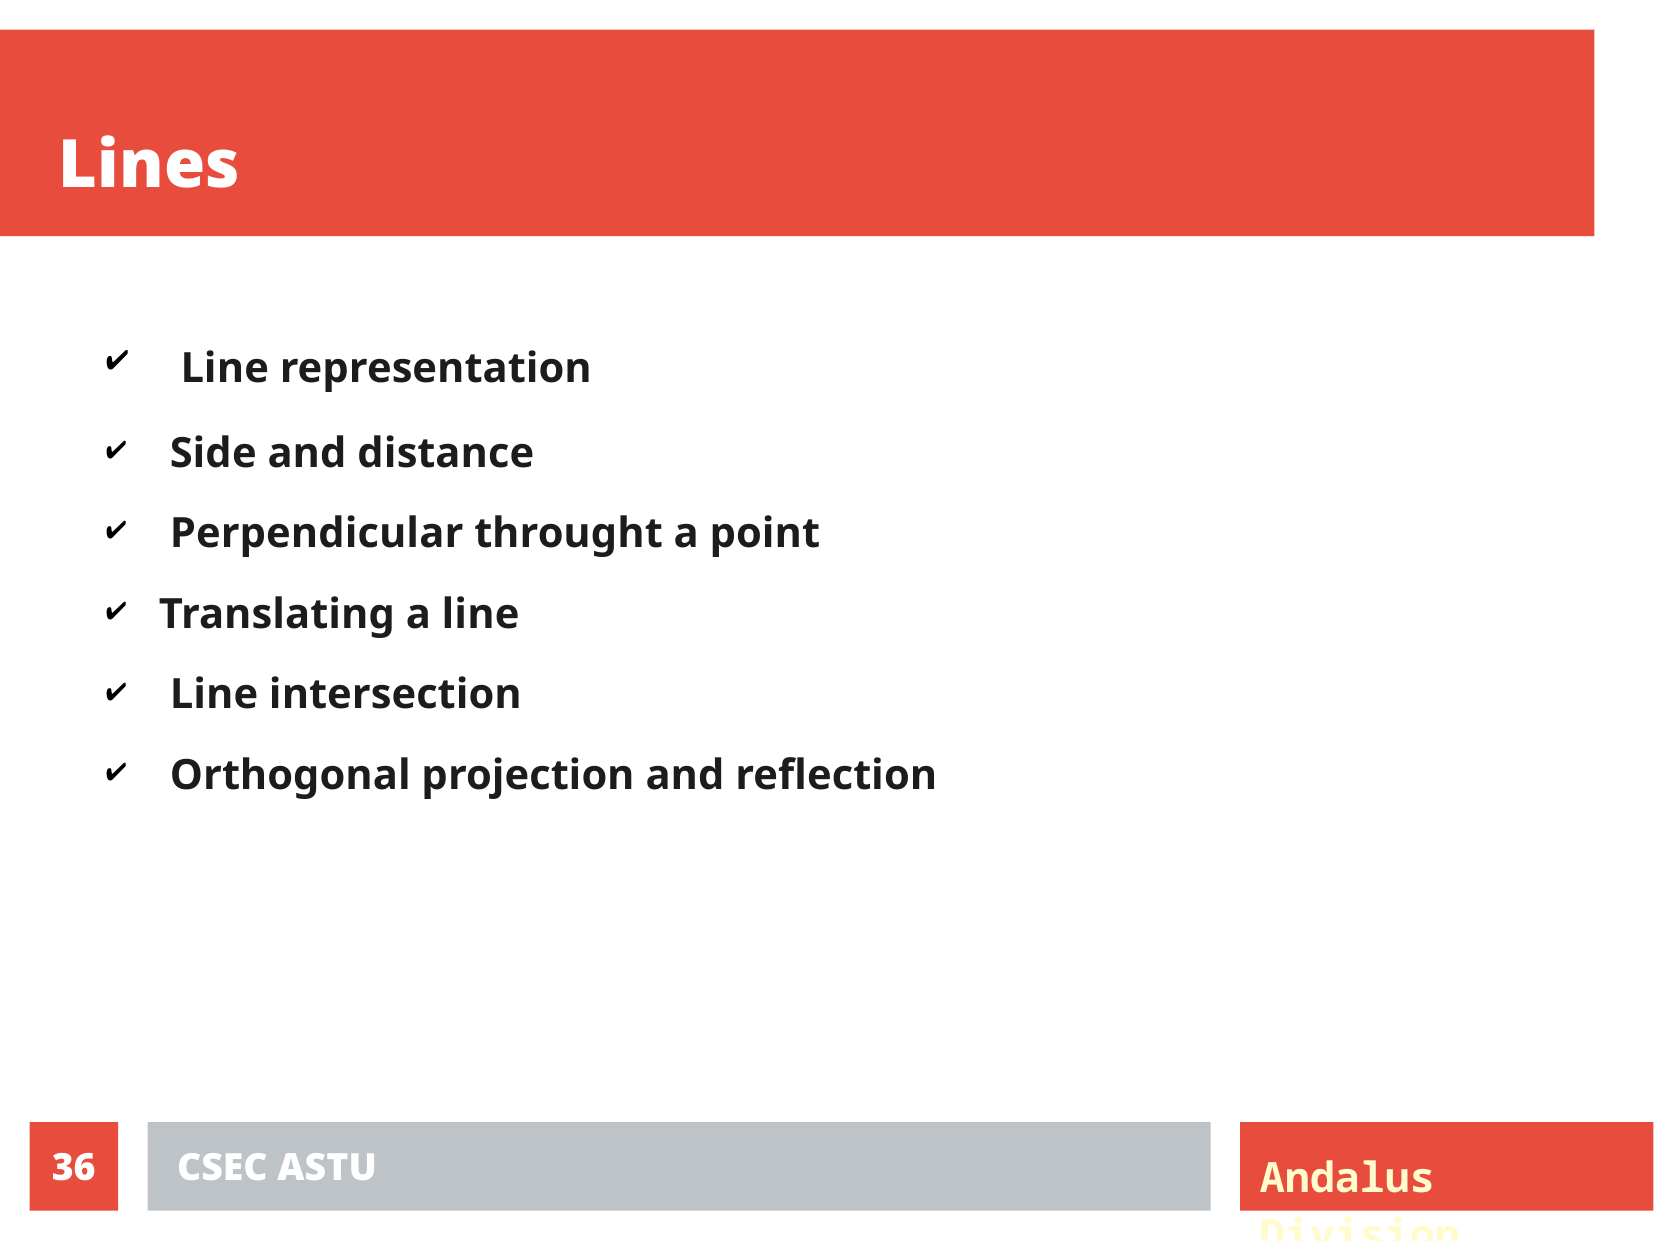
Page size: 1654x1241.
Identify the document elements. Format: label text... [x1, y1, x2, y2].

text_box Andalus Division [1245, 1140, 1636, 1197]
title Lines [59, 59, 1595, 207]
list Line representation Side and distance Perpendicular throught a point Translating a line Line intersection Orthogonal projection and reflection [59, 324, 1565, 1093]
